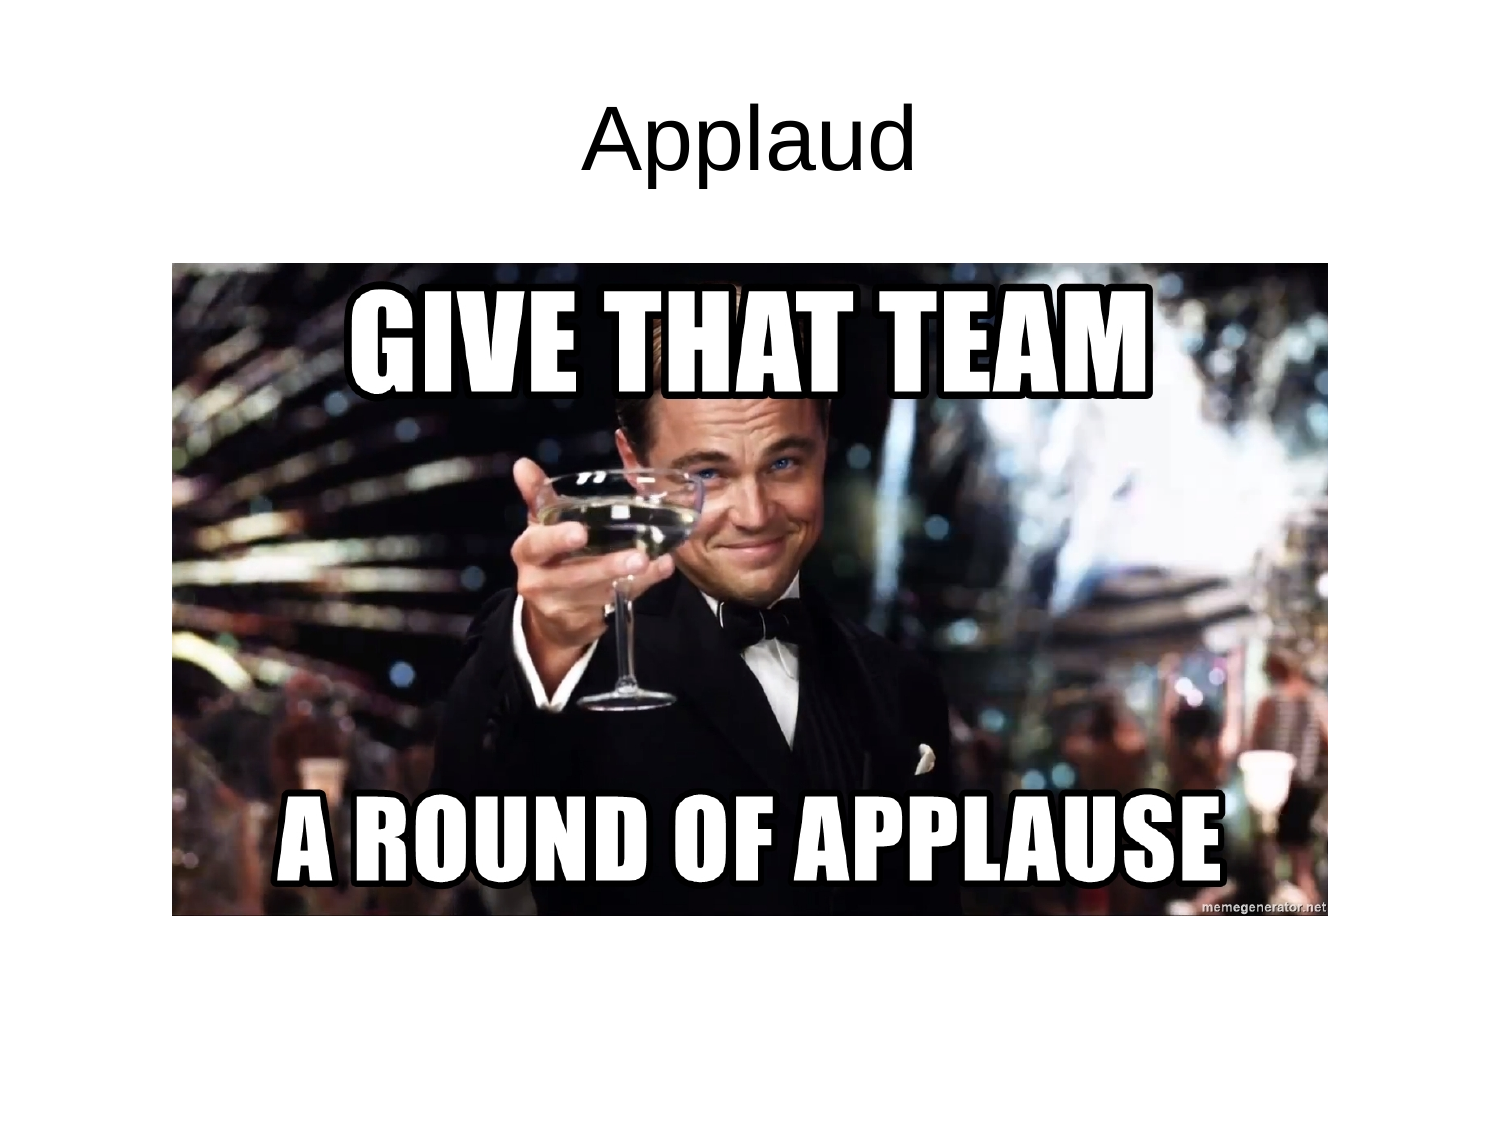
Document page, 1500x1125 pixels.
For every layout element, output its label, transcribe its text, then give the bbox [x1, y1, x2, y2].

picture [172, 263, 1328, 916]
title Applaud [75, 44, 1425, 233]
